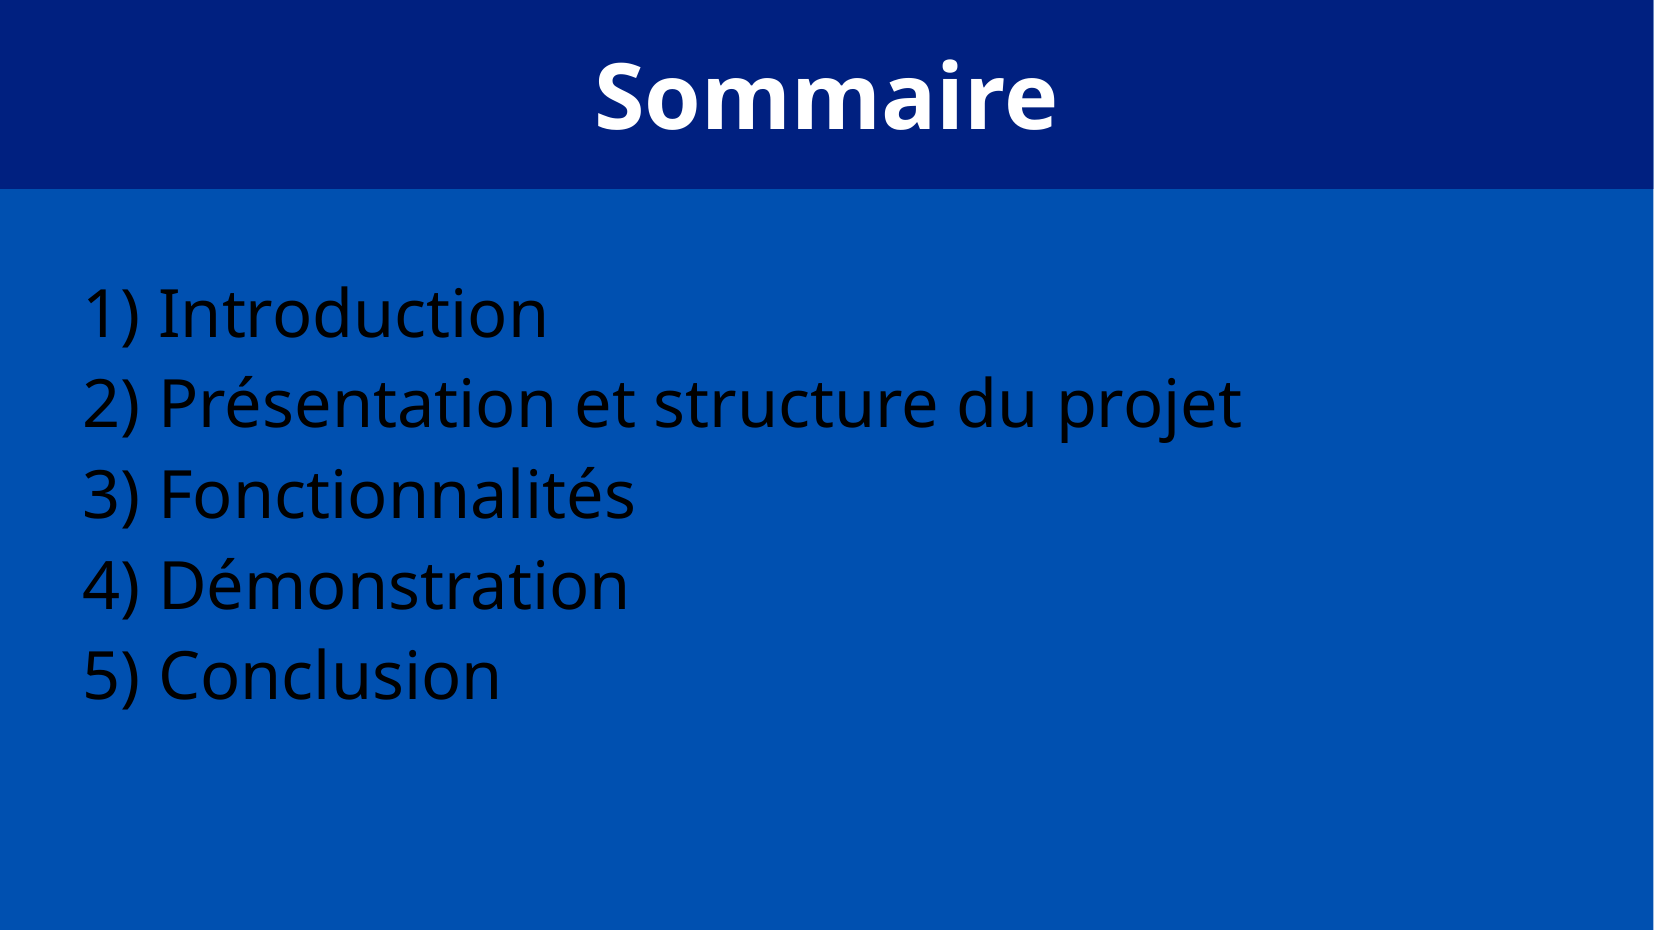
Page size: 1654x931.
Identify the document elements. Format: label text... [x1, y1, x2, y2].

subtitle Introduction Présentation et structure du projet Fonctionnalités Démonstration Conclusion [82, 265, 1571, 806]
title Sommaire [0, 0, 1654, 189]
